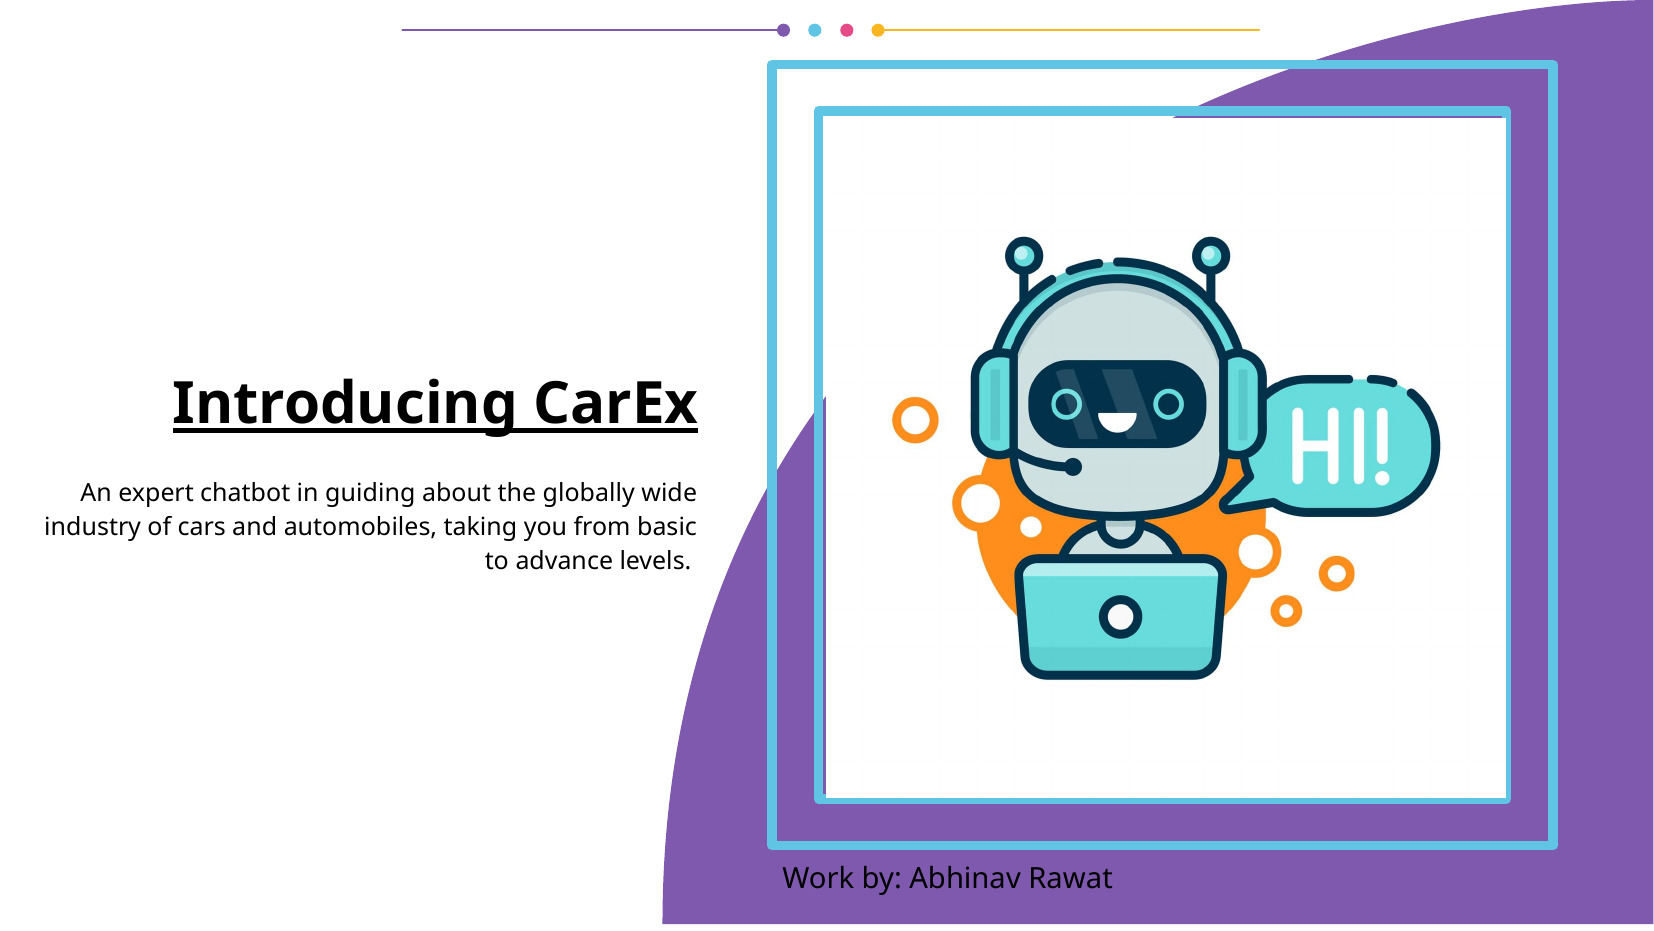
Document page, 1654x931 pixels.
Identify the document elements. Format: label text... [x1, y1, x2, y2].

picture [826, 118, 1506, 798]
text_box Work by: Abhinav Rawat [767, 849, 1154, 905]
title Introducing CarEx An expert chatbot in guiding about the globally wide industry of cars and automobiles, taking you from basic to advance levels. [29, 289, 699, 650]
